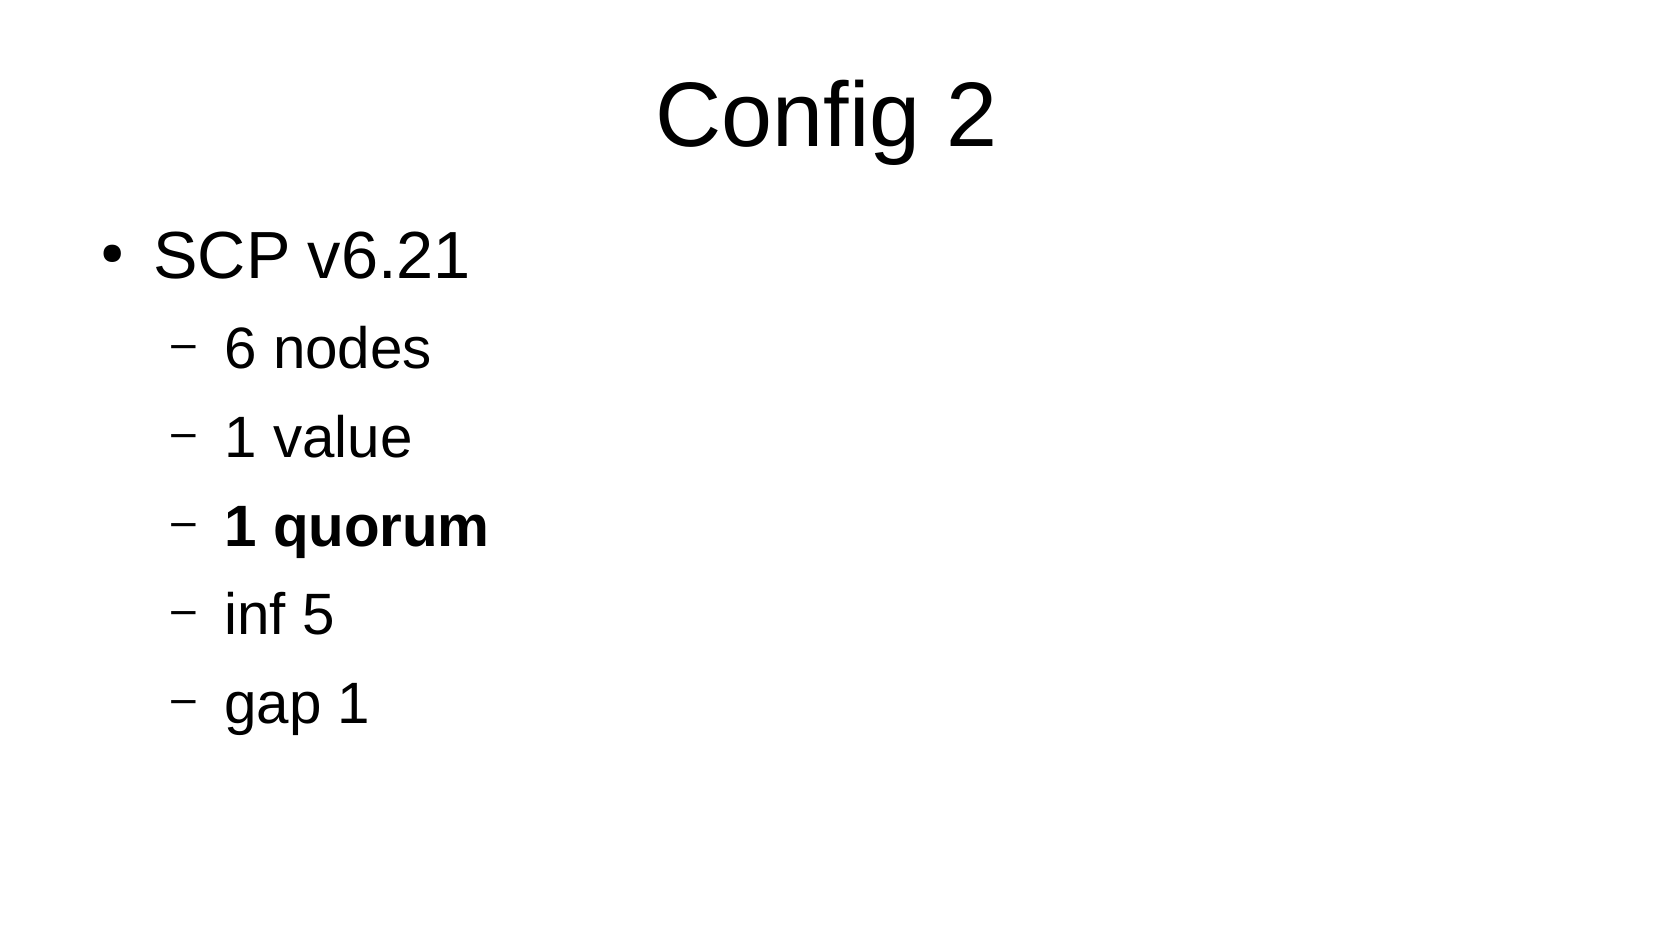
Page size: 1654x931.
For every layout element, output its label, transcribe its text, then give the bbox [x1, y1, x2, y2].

title Config 2 [82, 37, 1571, 193]
list SCP v6.21 6 nodes 1 value 1 quorum inf 5 gap 1 [82, 217, 1571, 758]
